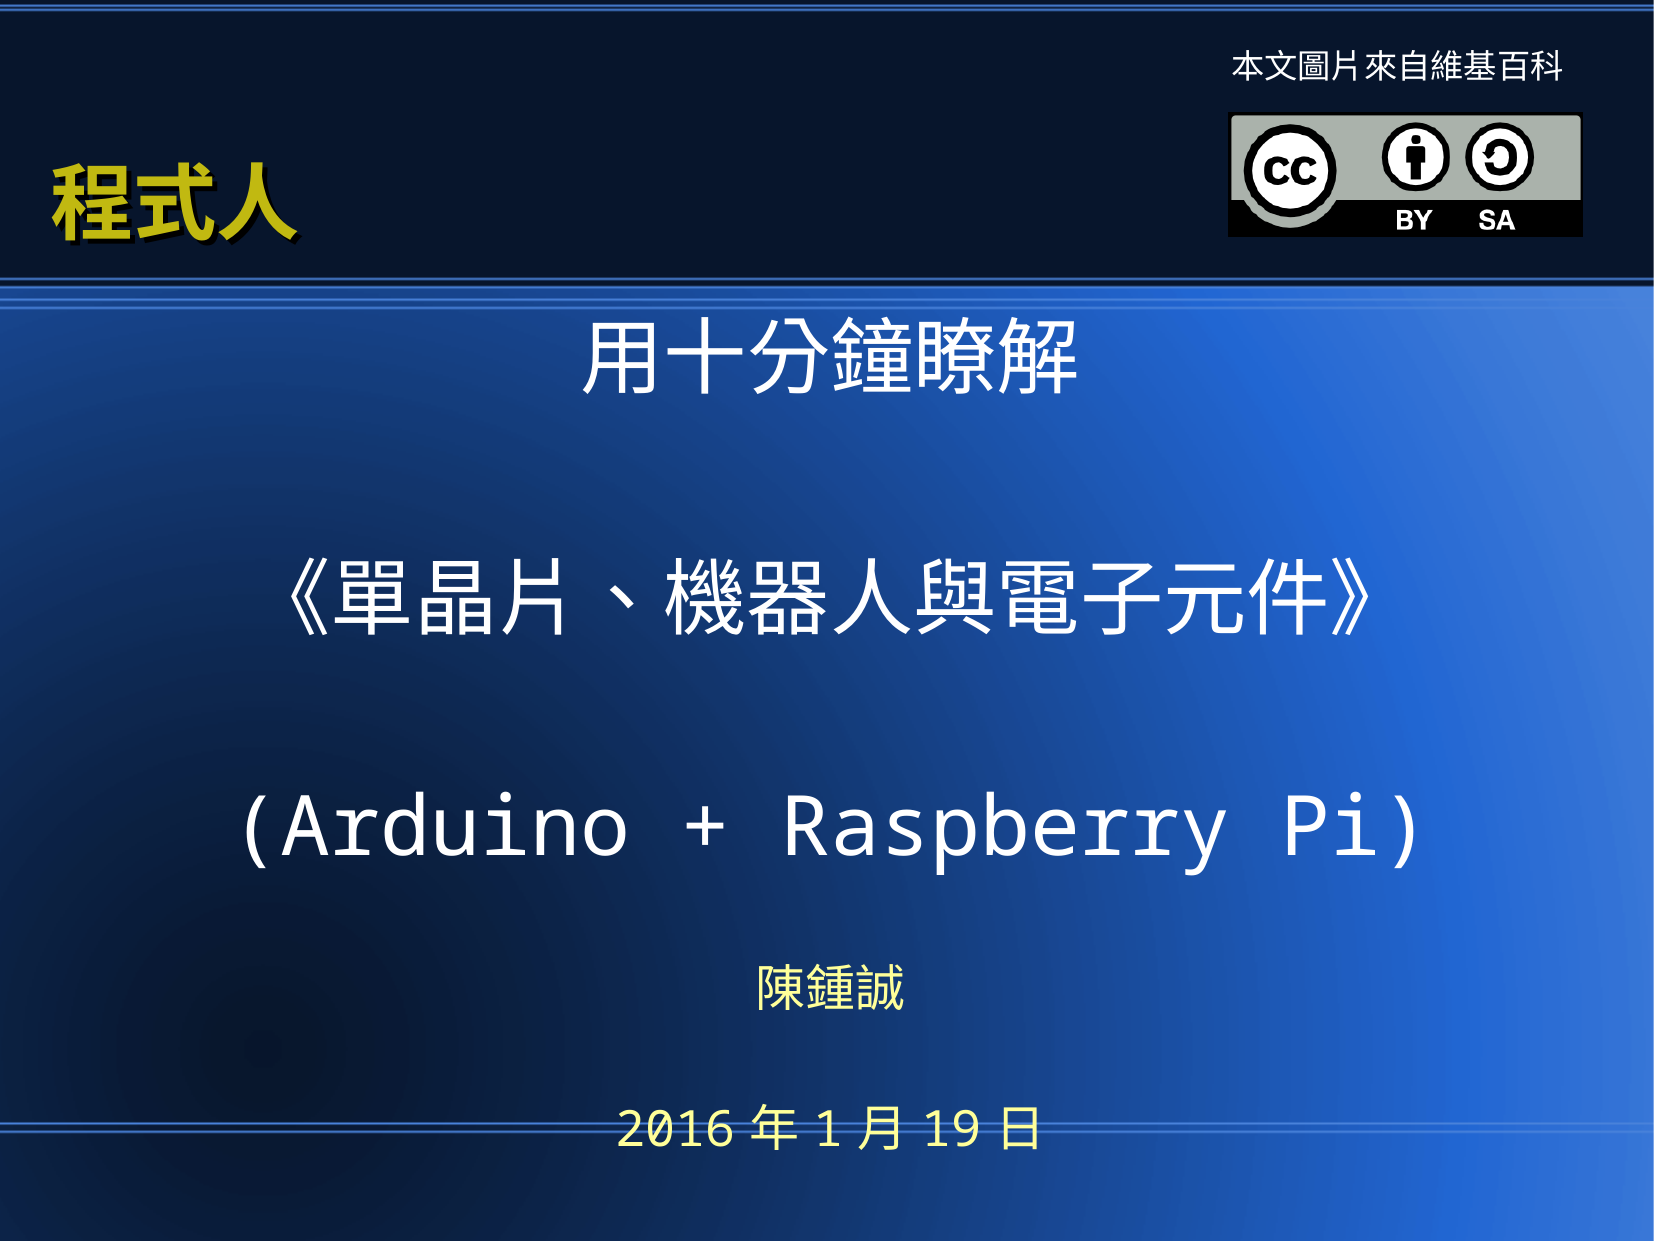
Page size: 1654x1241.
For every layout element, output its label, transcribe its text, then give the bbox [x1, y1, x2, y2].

text_box 本文圖片來自維基百科 [1216, 32, 1622, 95]
subtitle 用十分鐘瞭解 《單晶片、機器人與電子元件》 (Arduino + Raspberry Pi) 陳鍾誠 2016年1月19日 [35, 307, 1626, 1146]
text_box 程式人 [35, 129, 378, 325]
picture [0, 0, 1654, 1241]
